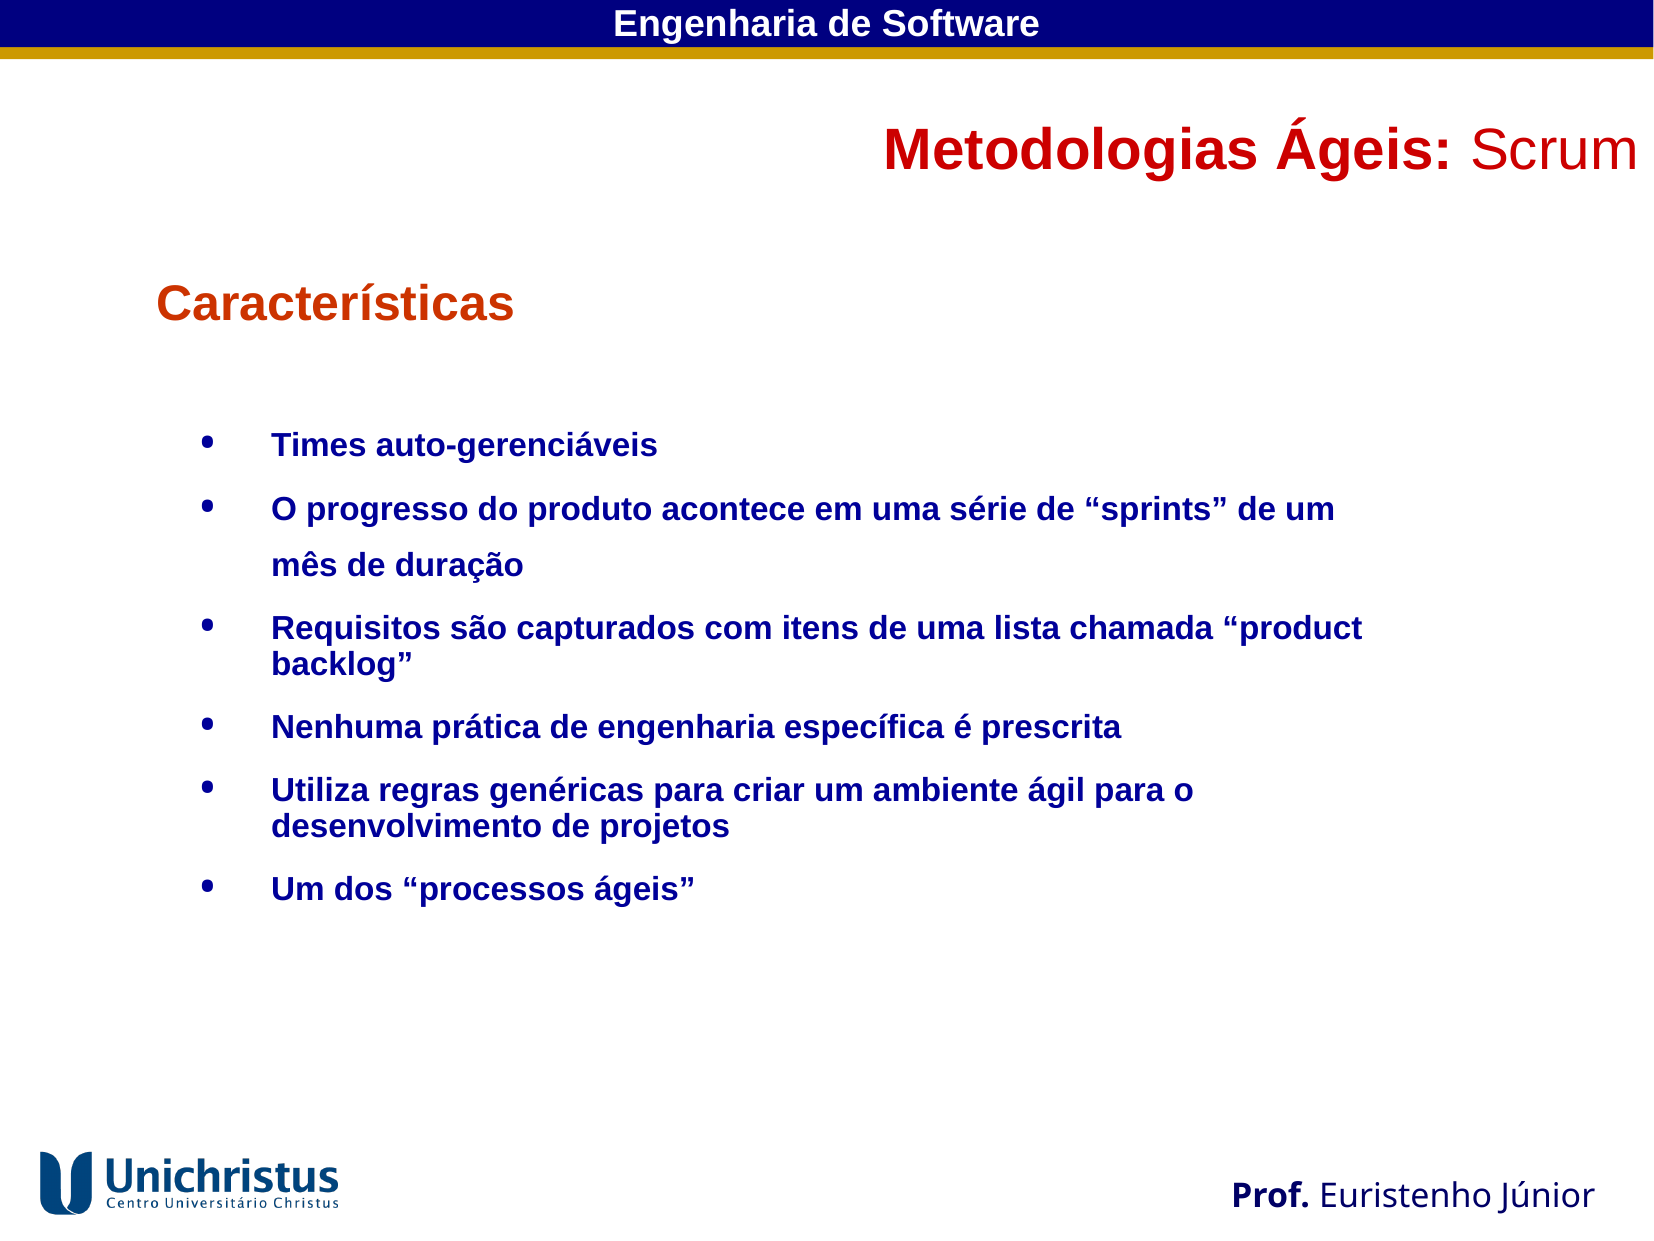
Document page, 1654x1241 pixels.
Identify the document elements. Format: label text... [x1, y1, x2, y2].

text_box Metodologias Ágeis: Scrum [869, 109, 1654, 189]
picture [35, 1148, 343, 1217]
text_box Prof. Euristenho Júnior [1216, 1163, 1654, 1224]
picture [141, 206, 1417, 1075]
text_box [0, 48, 1654, 60]
text_box Engenharia de Software [0, 0, 1654, 48]
